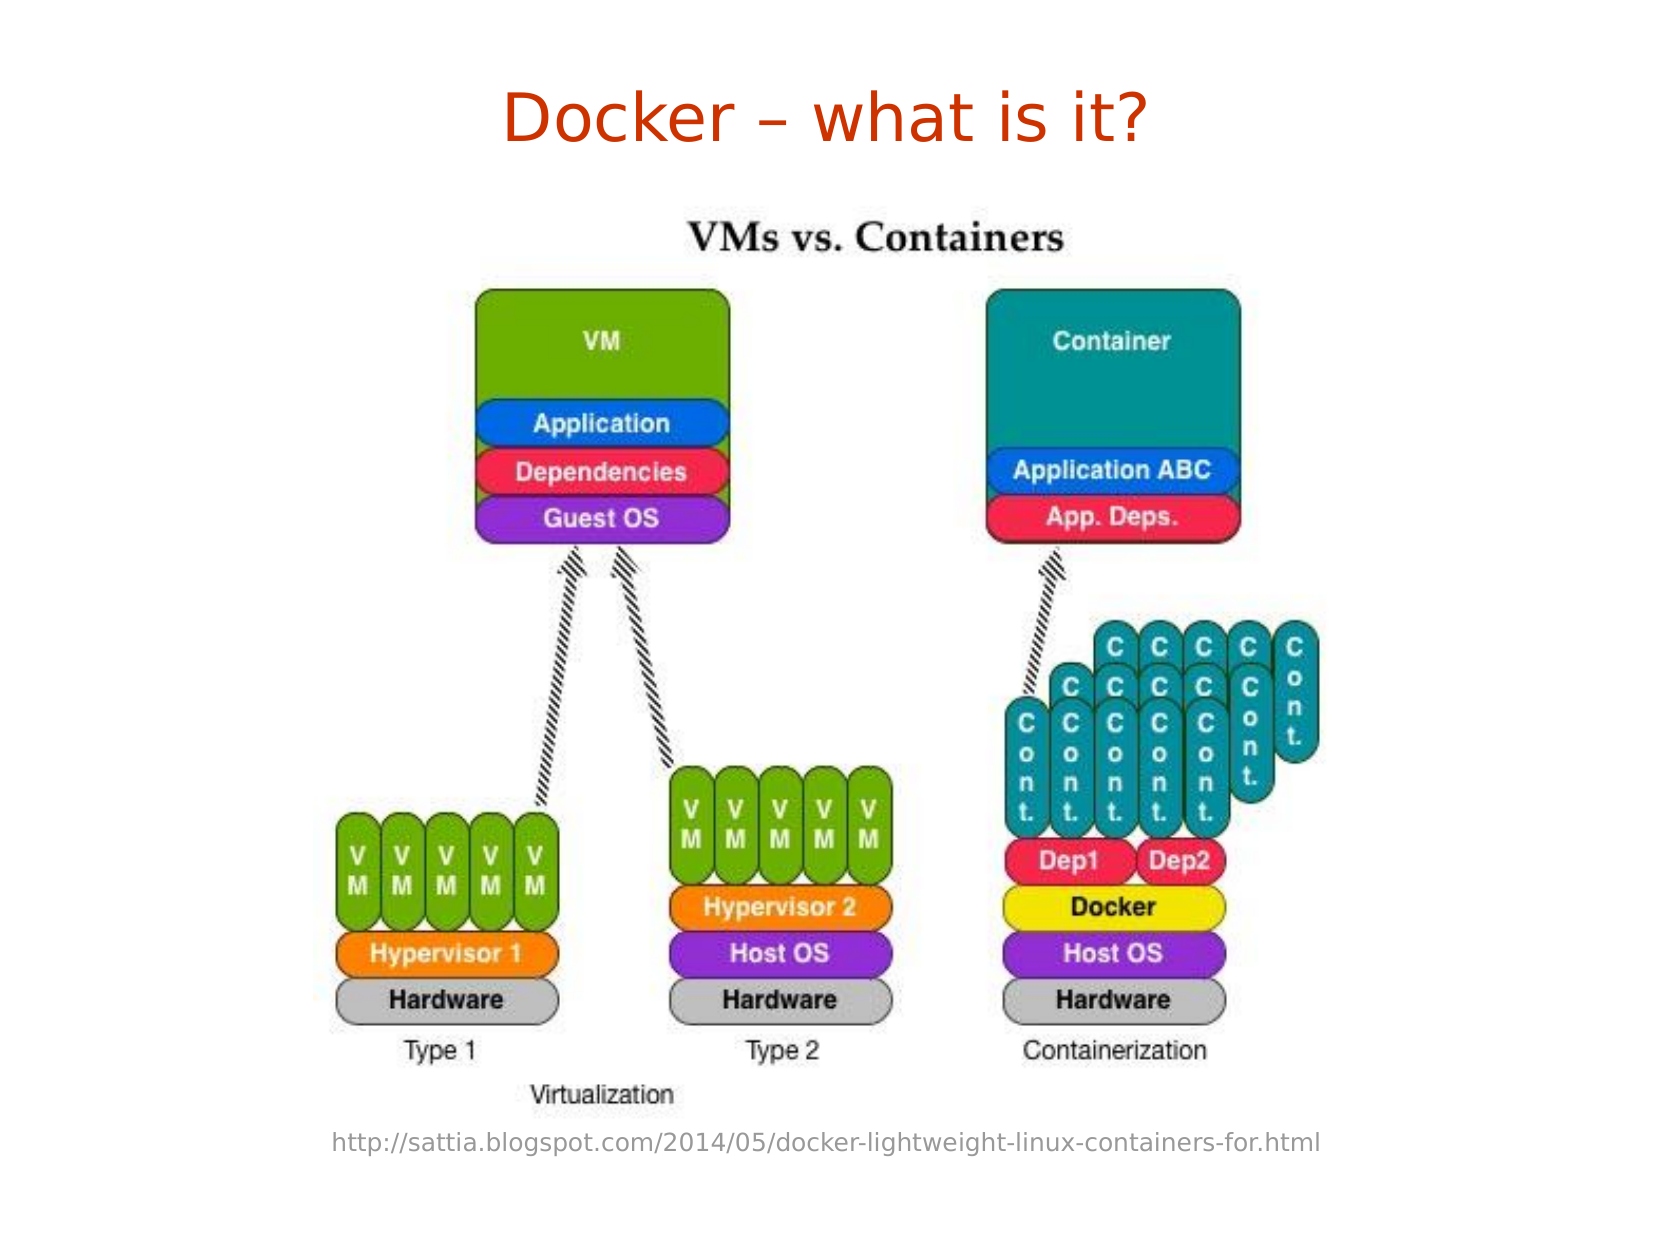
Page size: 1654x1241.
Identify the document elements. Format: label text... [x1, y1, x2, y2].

picture [313, 190, 1341, 1141]
text_box http://sattia.blogspot.com/2014/05/docker-lightweight-linux-containers-for.html [316, 1120, 1337, 1180]
text_box Docker – what is it? [487, 72, 1167, 166]
